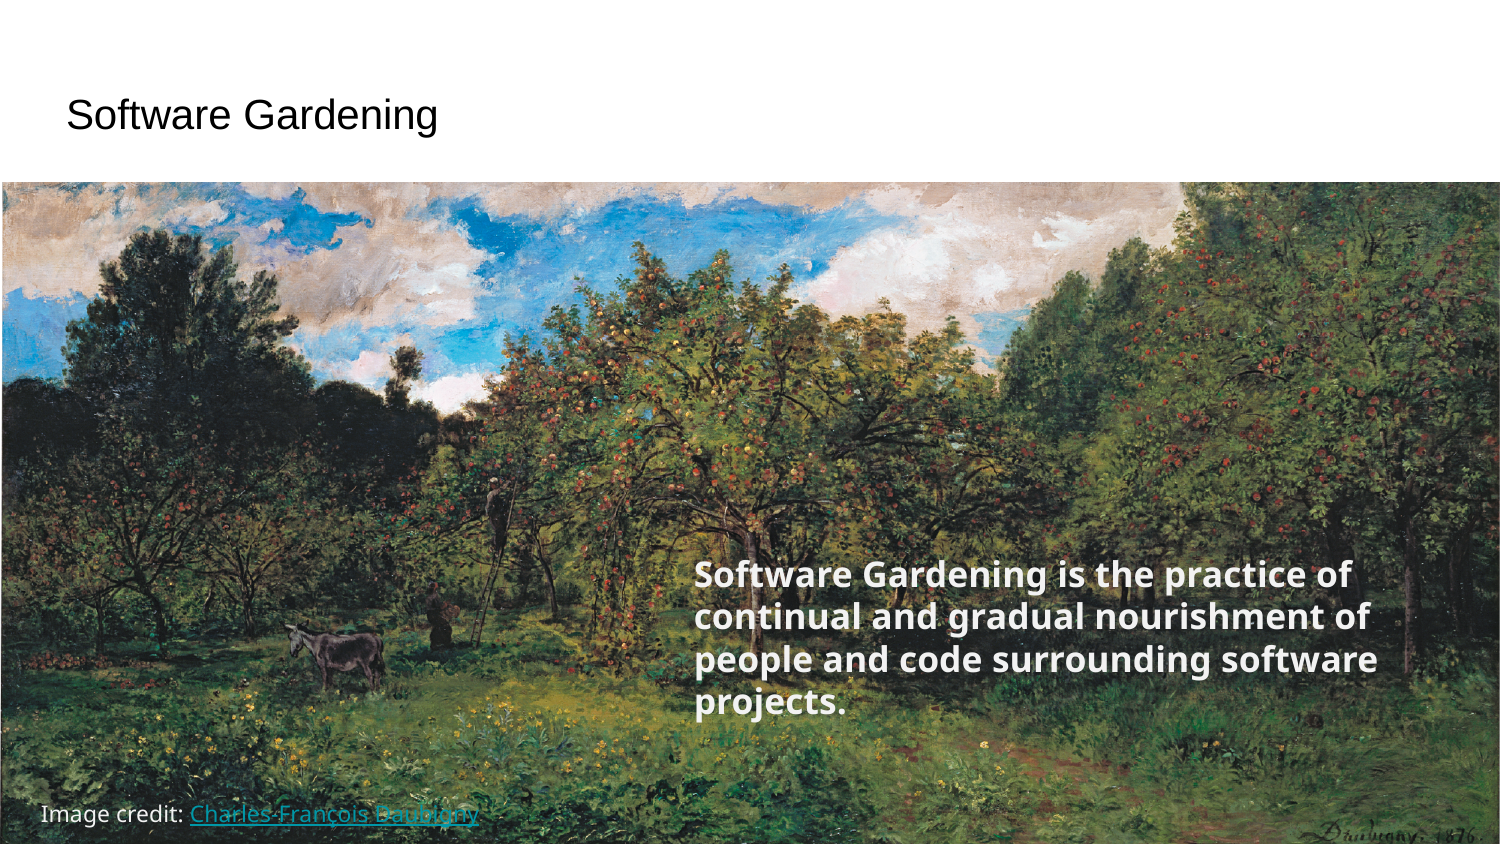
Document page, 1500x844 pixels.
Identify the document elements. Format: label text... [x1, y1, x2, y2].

text_box Software Gardening is the practice of continual and gradual nourishment of people and code surrounding software projects. [678, 536, 1470, 737]
picture [0, 182, 1500, 844]
text_box Software Gardening [51, 72, 1449, 182]
text_box Image credit: Charles-François Daubigny [25, 784, 510, 829]
